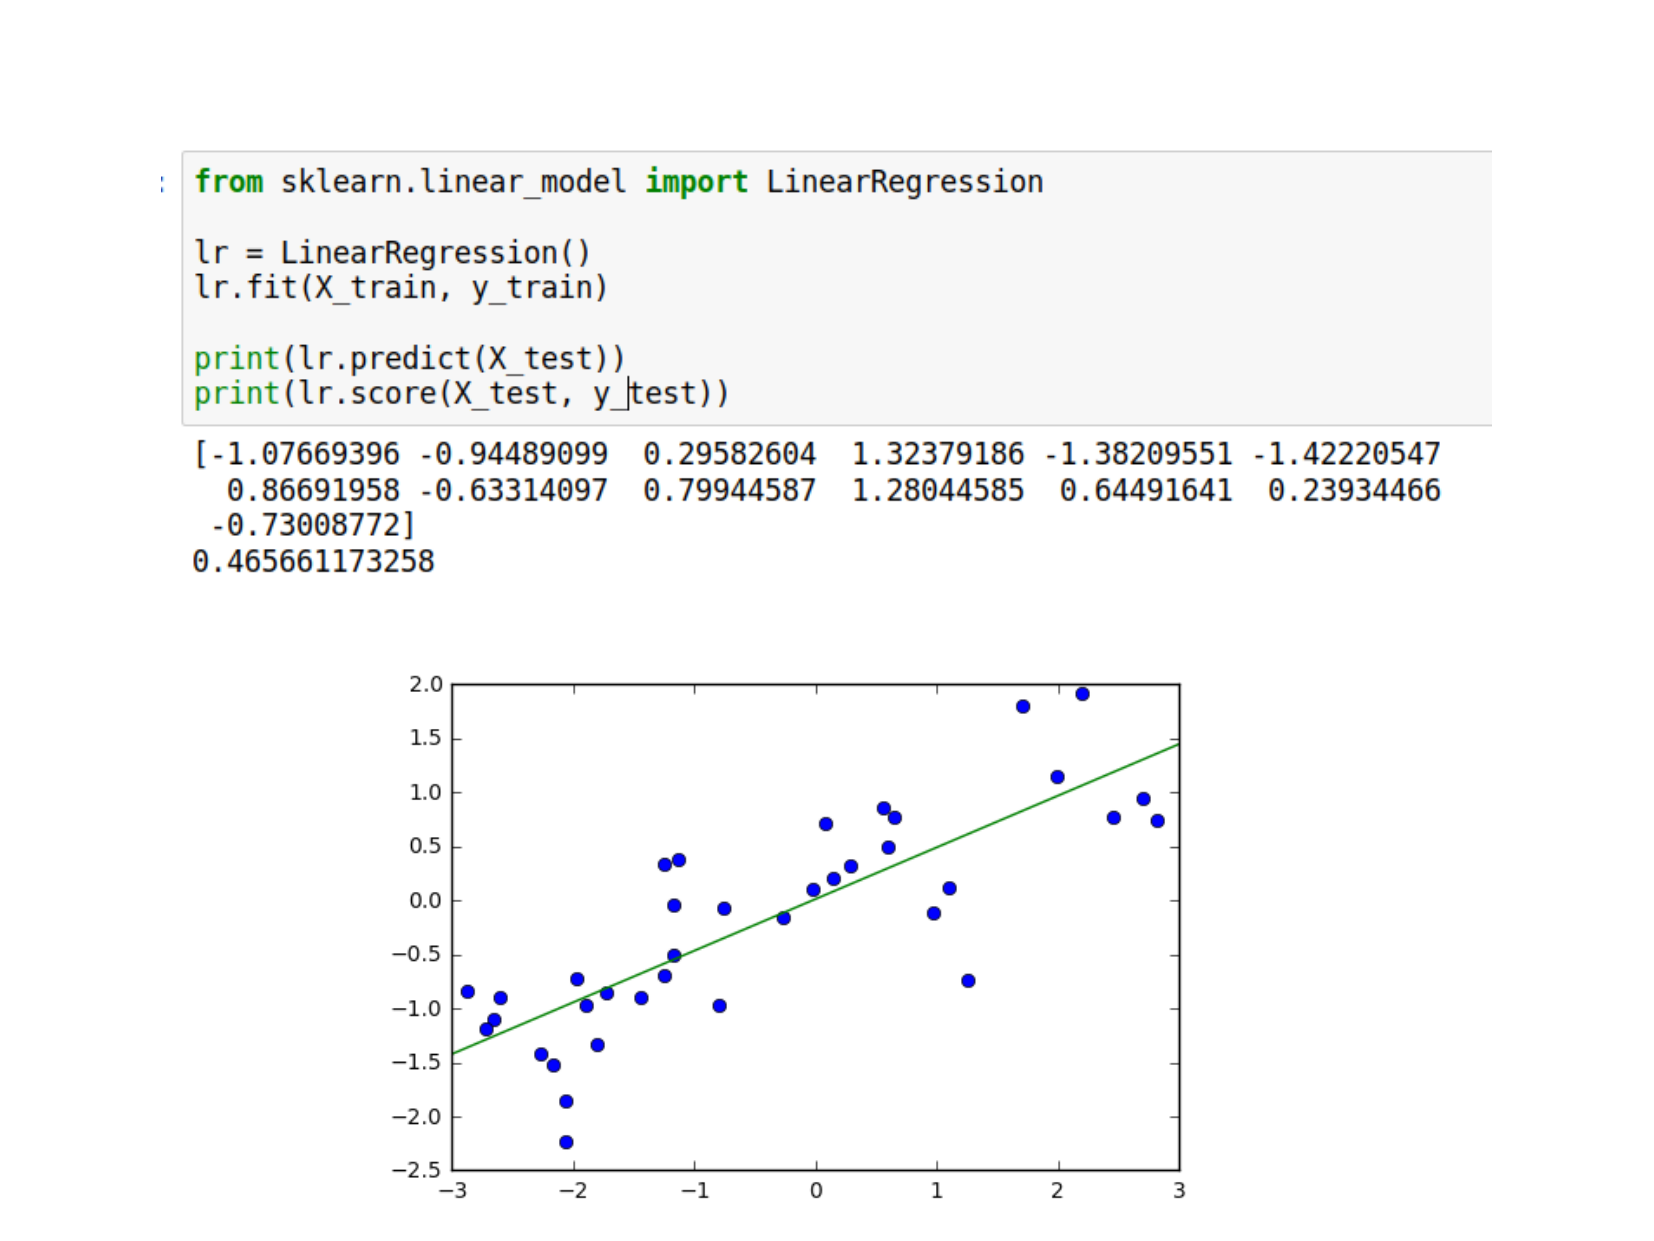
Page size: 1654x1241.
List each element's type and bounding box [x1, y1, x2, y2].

picture [375, 659, 1201, 1217]
picture [161, 144, 1492, 601]
